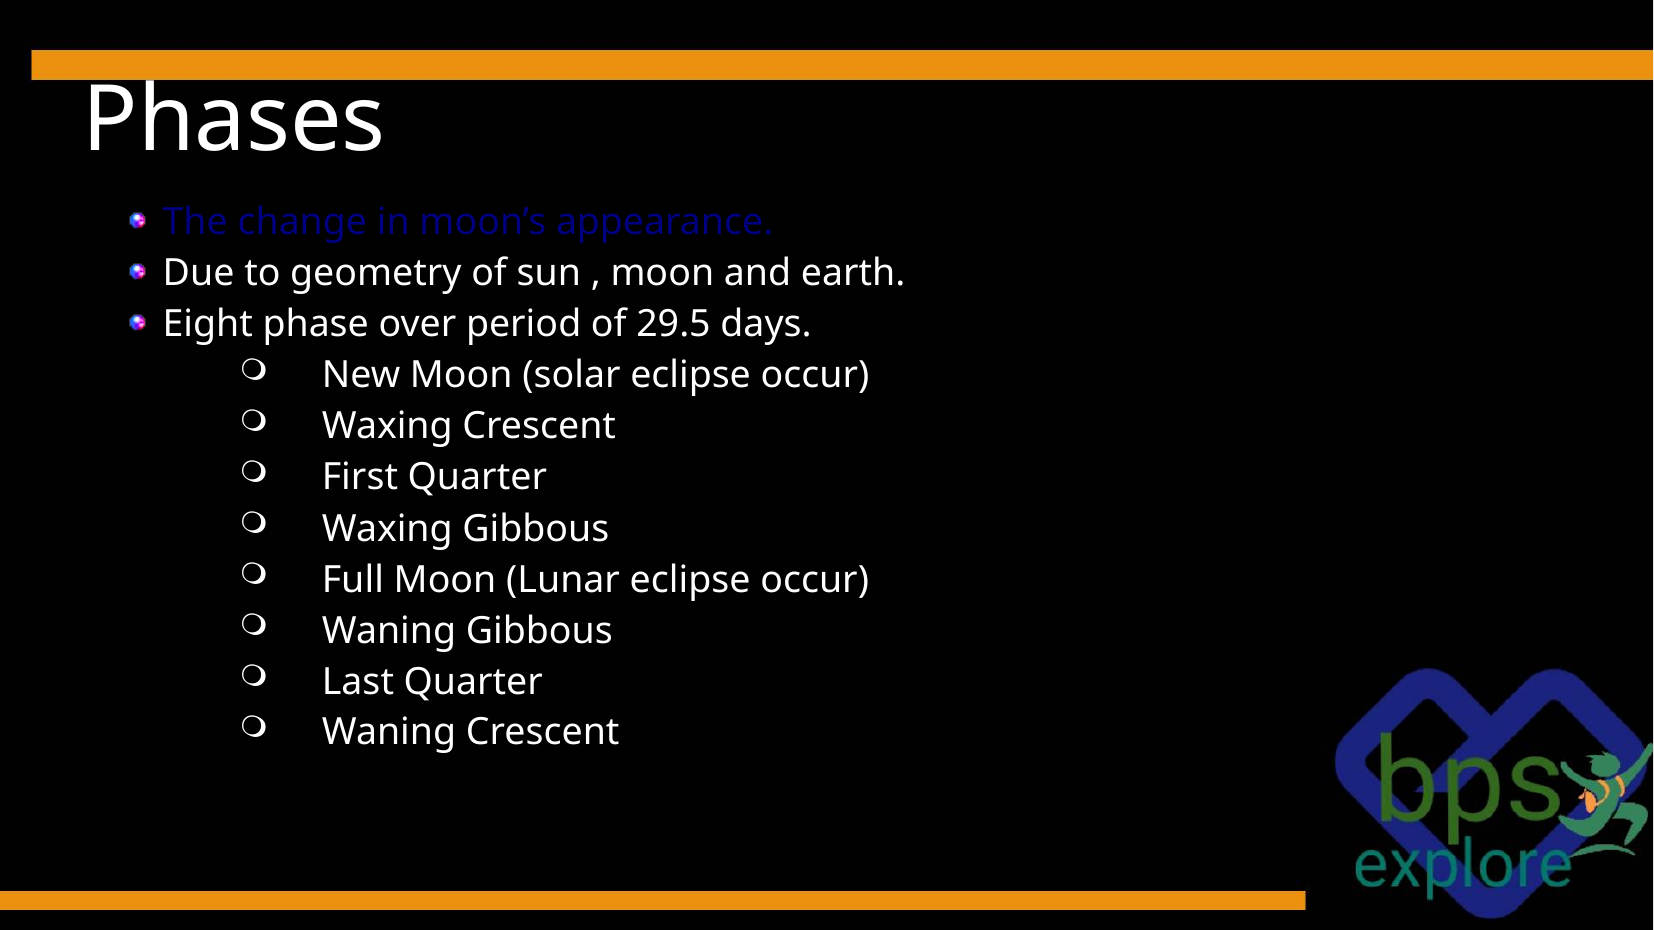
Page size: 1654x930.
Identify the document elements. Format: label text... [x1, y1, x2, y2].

picture [0, 0, 1654, 930]
text_box The change in moon’s appearance. Due to geometry of sun , moon and earth. Eight phase over period of 29.5 days. New Moon (solar eclipse occur) Waxing Crescent First Quarter Waxing Gibbous Full Moon (Lunar eclipse occur) Waning Gibbous Last Quarter Waning Crescent [112, 187, 1538, 826]
title Phases [82, 37, 1571, 193]
